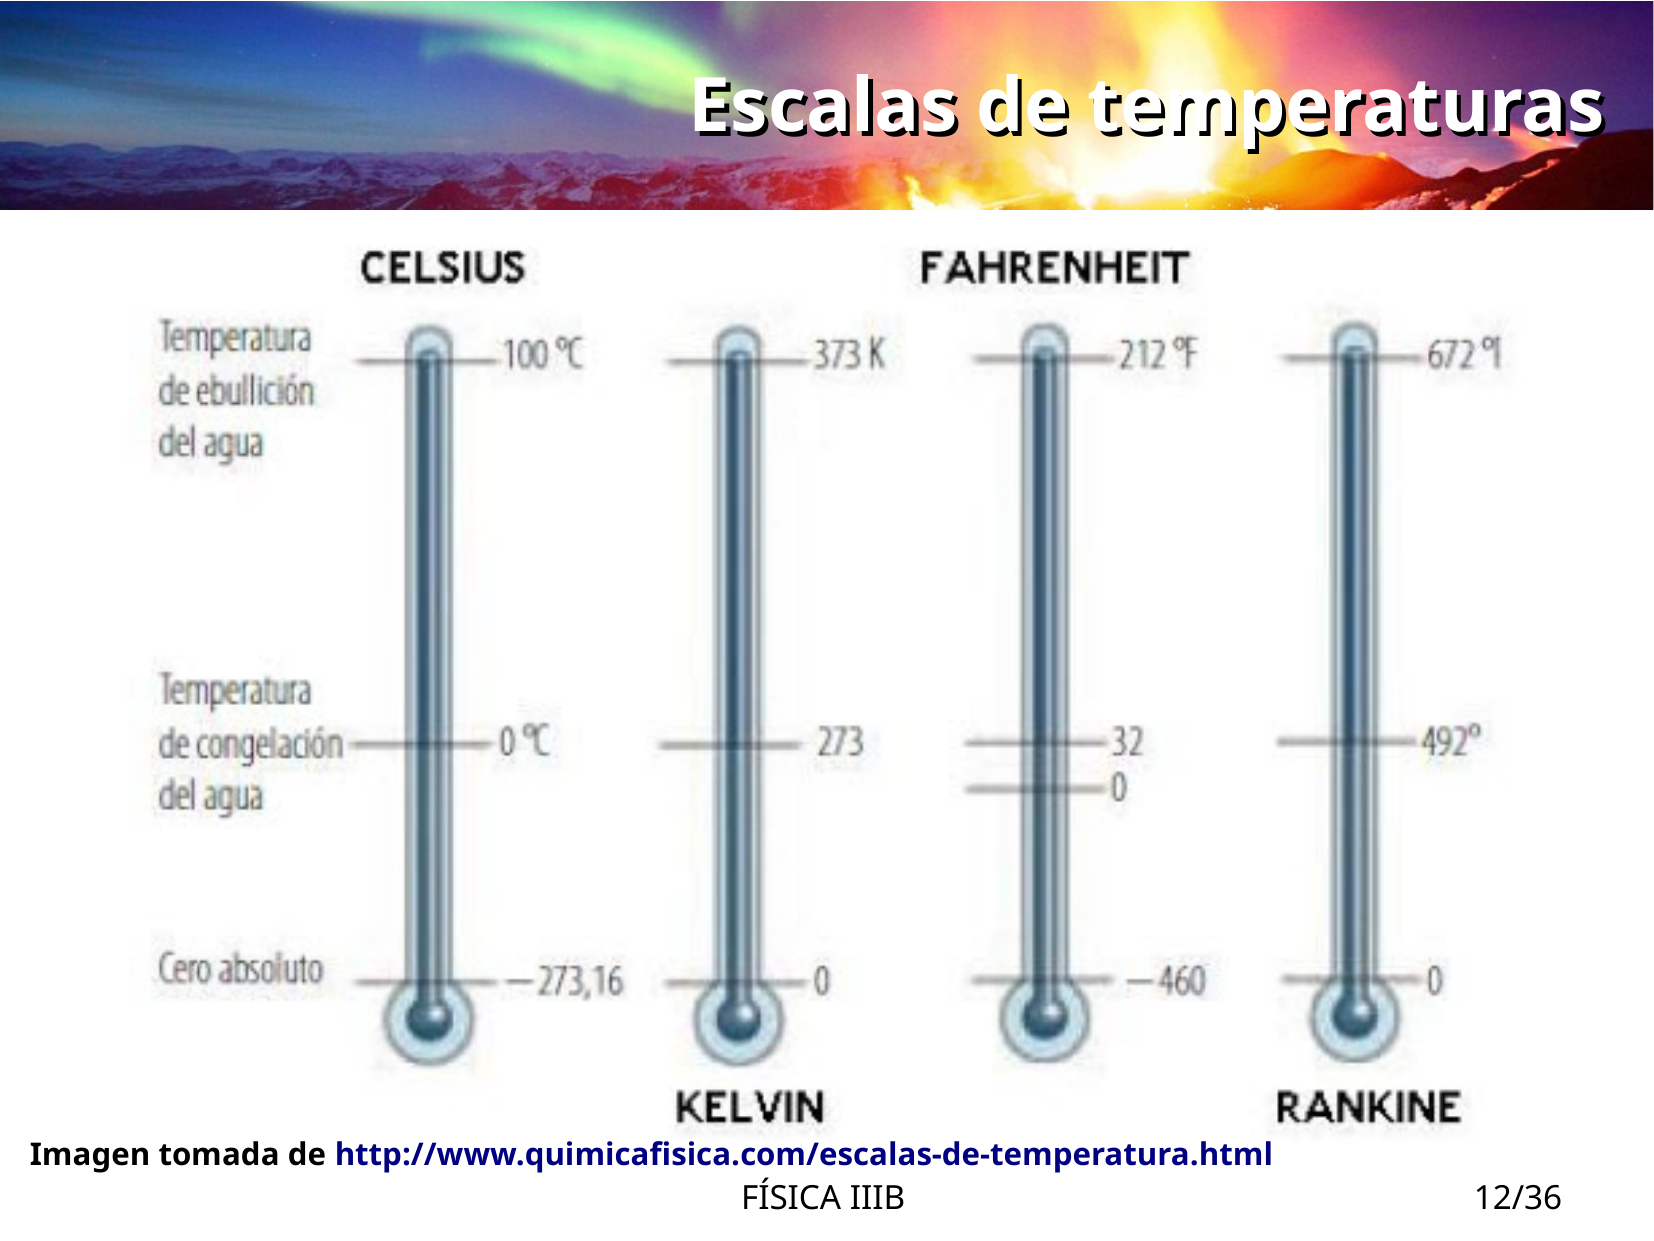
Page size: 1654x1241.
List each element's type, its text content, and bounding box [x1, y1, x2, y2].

title Escalas de temperaturas [45, 15, 1606, 191]
picture [109, 225, 1524, 1144]
picture [0, 1, 1654, 210]
text_box Imagen tomada de http://www.quimicafisica.com/escalas-de-temperatura.html [15, 1125, 1432, 1179]
